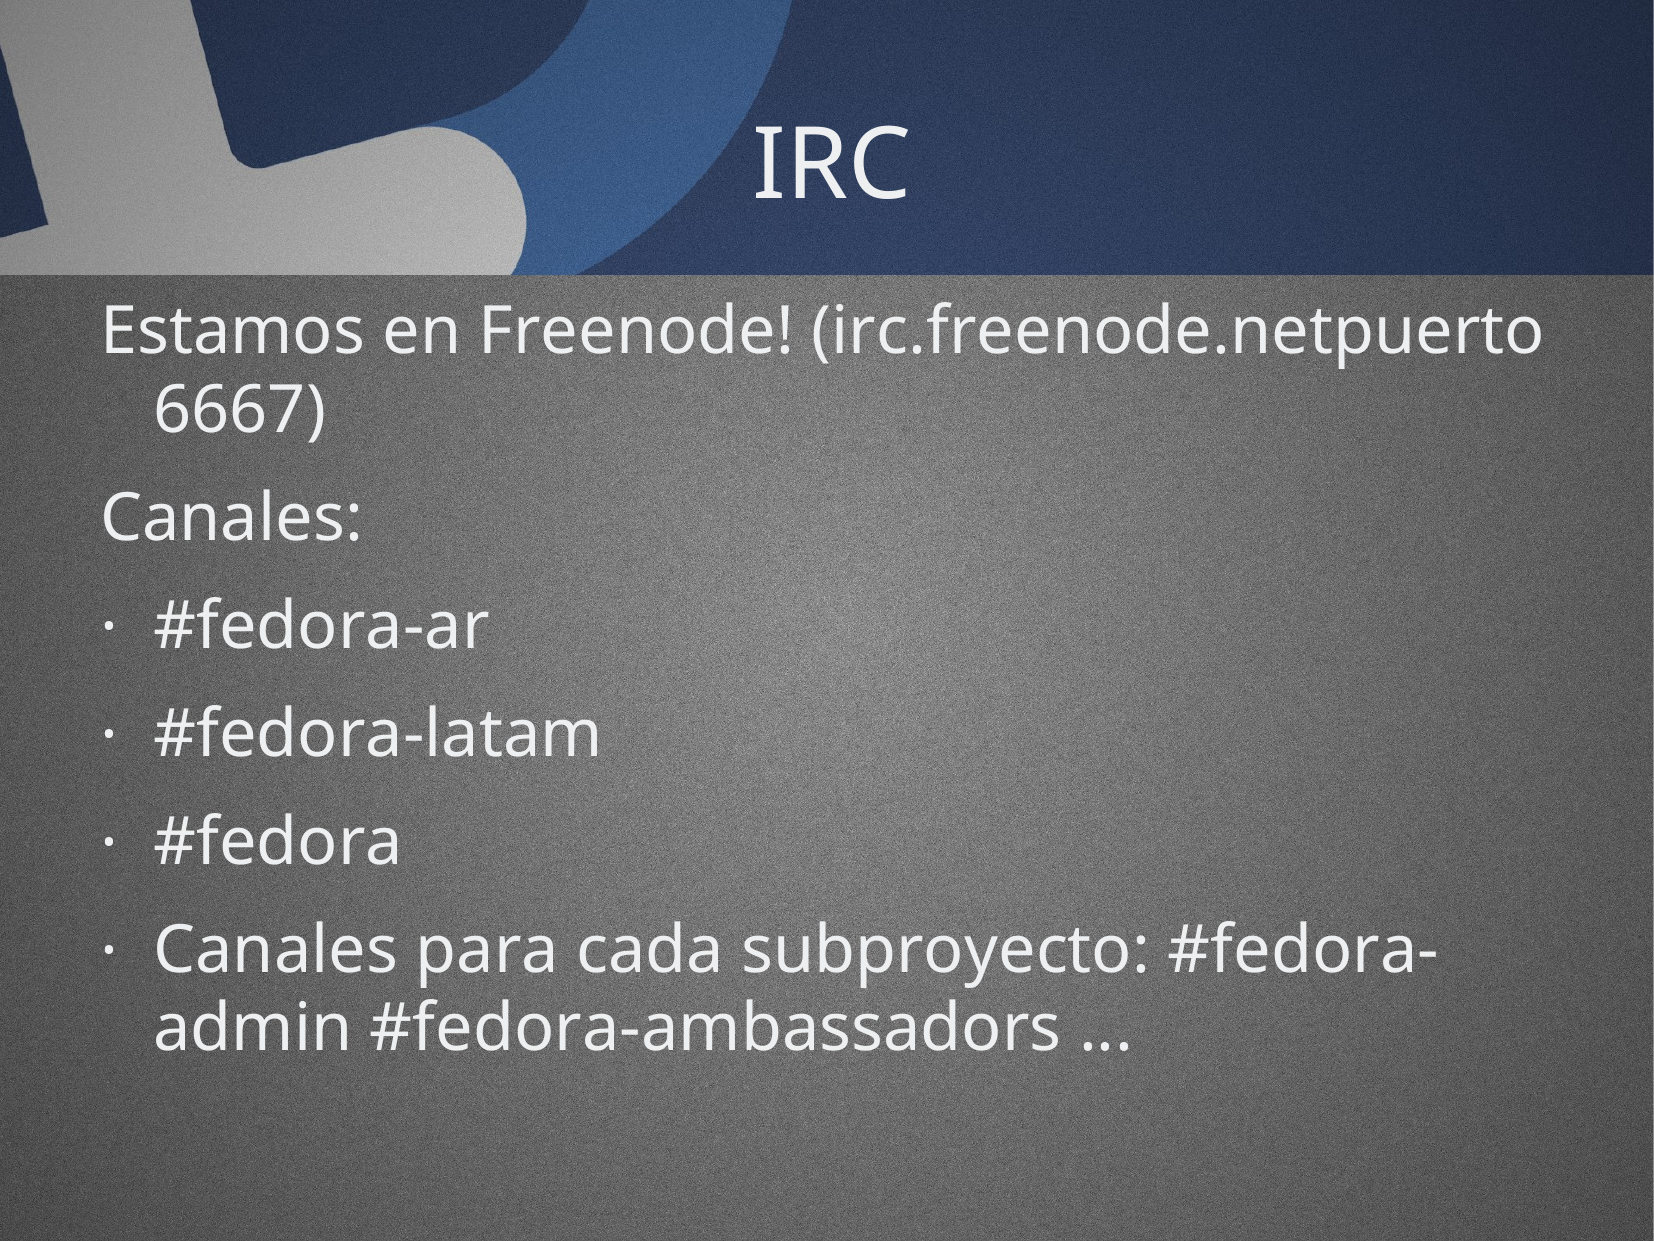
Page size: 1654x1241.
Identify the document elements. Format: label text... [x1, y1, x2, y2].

text_box IRC [88, 58, 1577, 266]
picture [0, 0, 1654, 1241]
text_box Estamos en Freenode! (irc.freenode.netpuerto 6667) Canales: #fedora-ar #fedora-latam #fedora Canales para cada subproyecto: #fedora-admin #fedora-ambassadors ... [82, 290, 1571, 1109]
